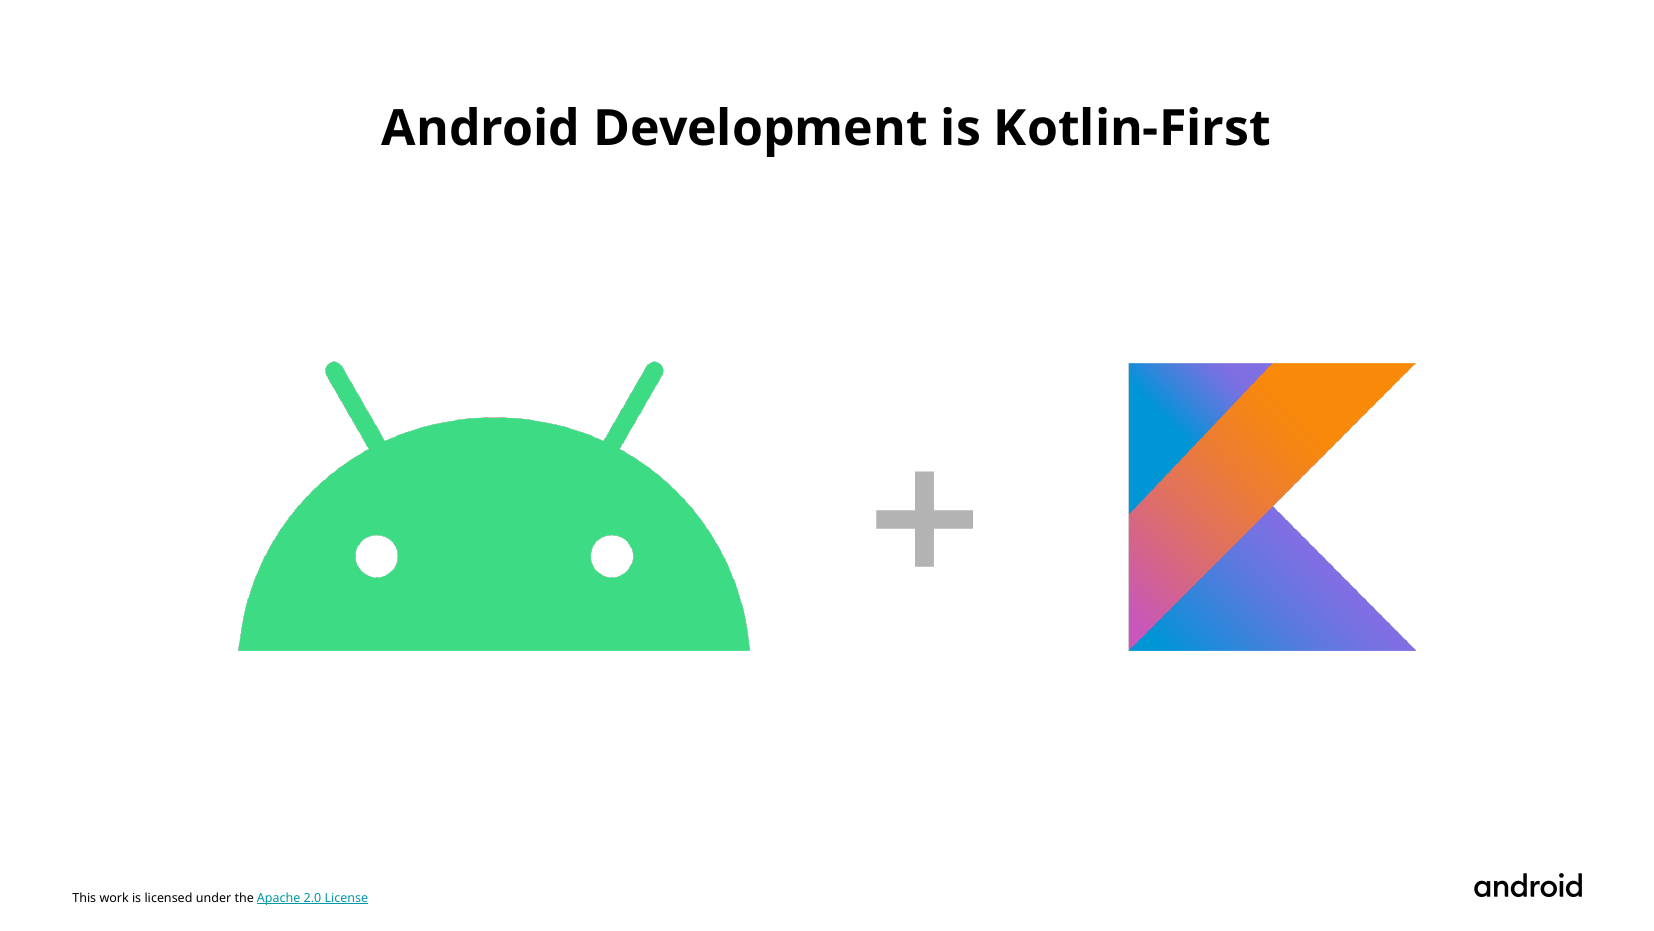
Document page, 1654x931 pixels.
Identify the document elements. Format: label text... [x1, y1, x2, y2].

title Android Development is Kotlin-First [56, 80, 1598, 184]
picture [1485, 872, 1536, 897]
picture [163, 330, 1491, 682]
